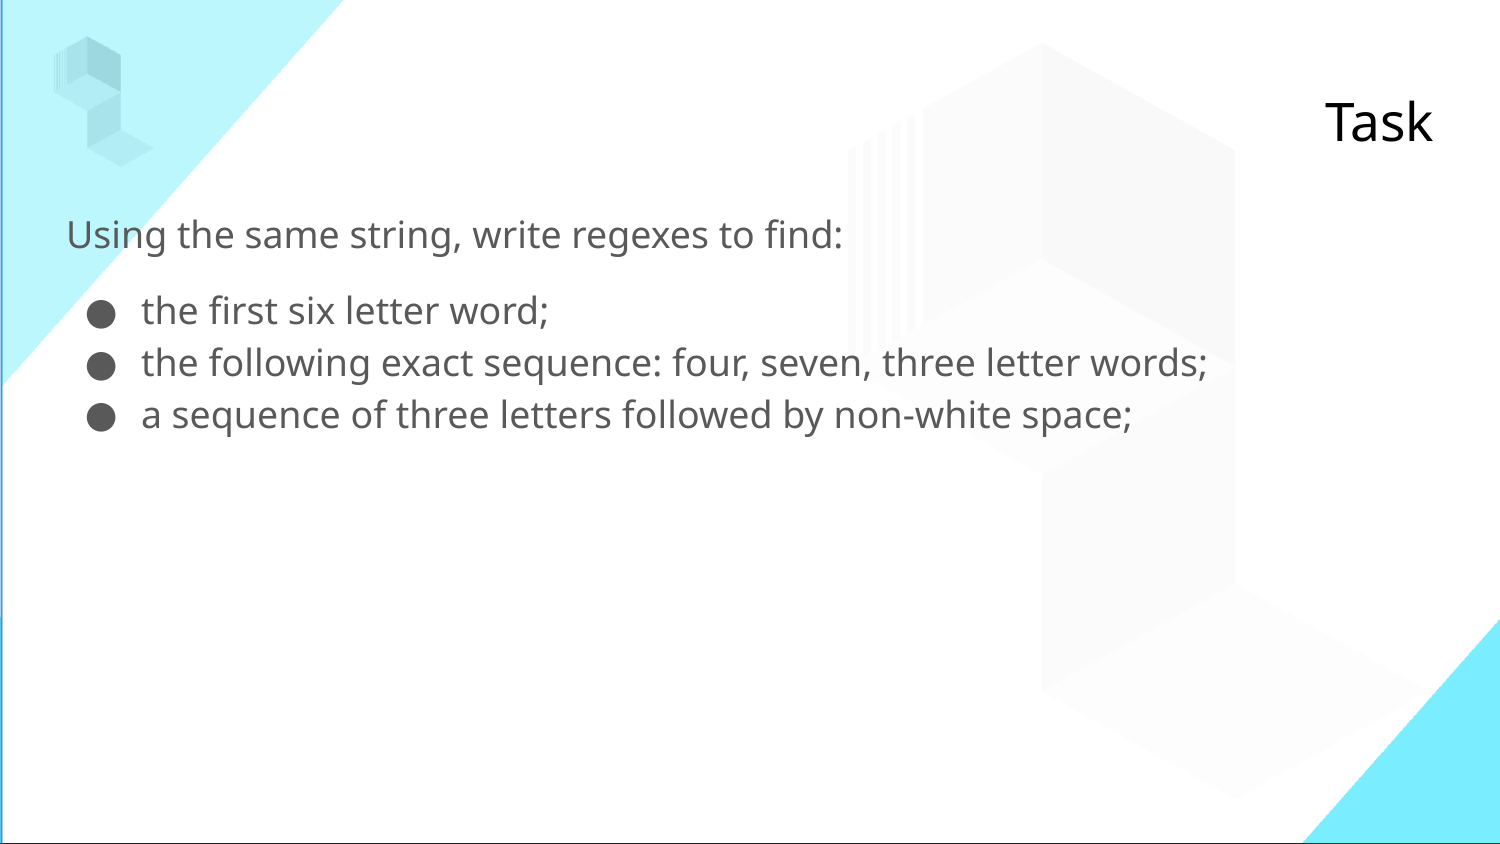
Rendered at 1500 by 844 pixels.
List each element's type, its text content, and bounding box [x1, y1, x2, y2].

picture [0, 0, 1500, 844]
title Task [51, 72, 1449, 167]
list Using the same string, write regexes to find: the first six letter word; the following exact sequence: four, seven, three letter words; a sequence of three letters followed by non-white space; [51, 189, 1449, 750]
